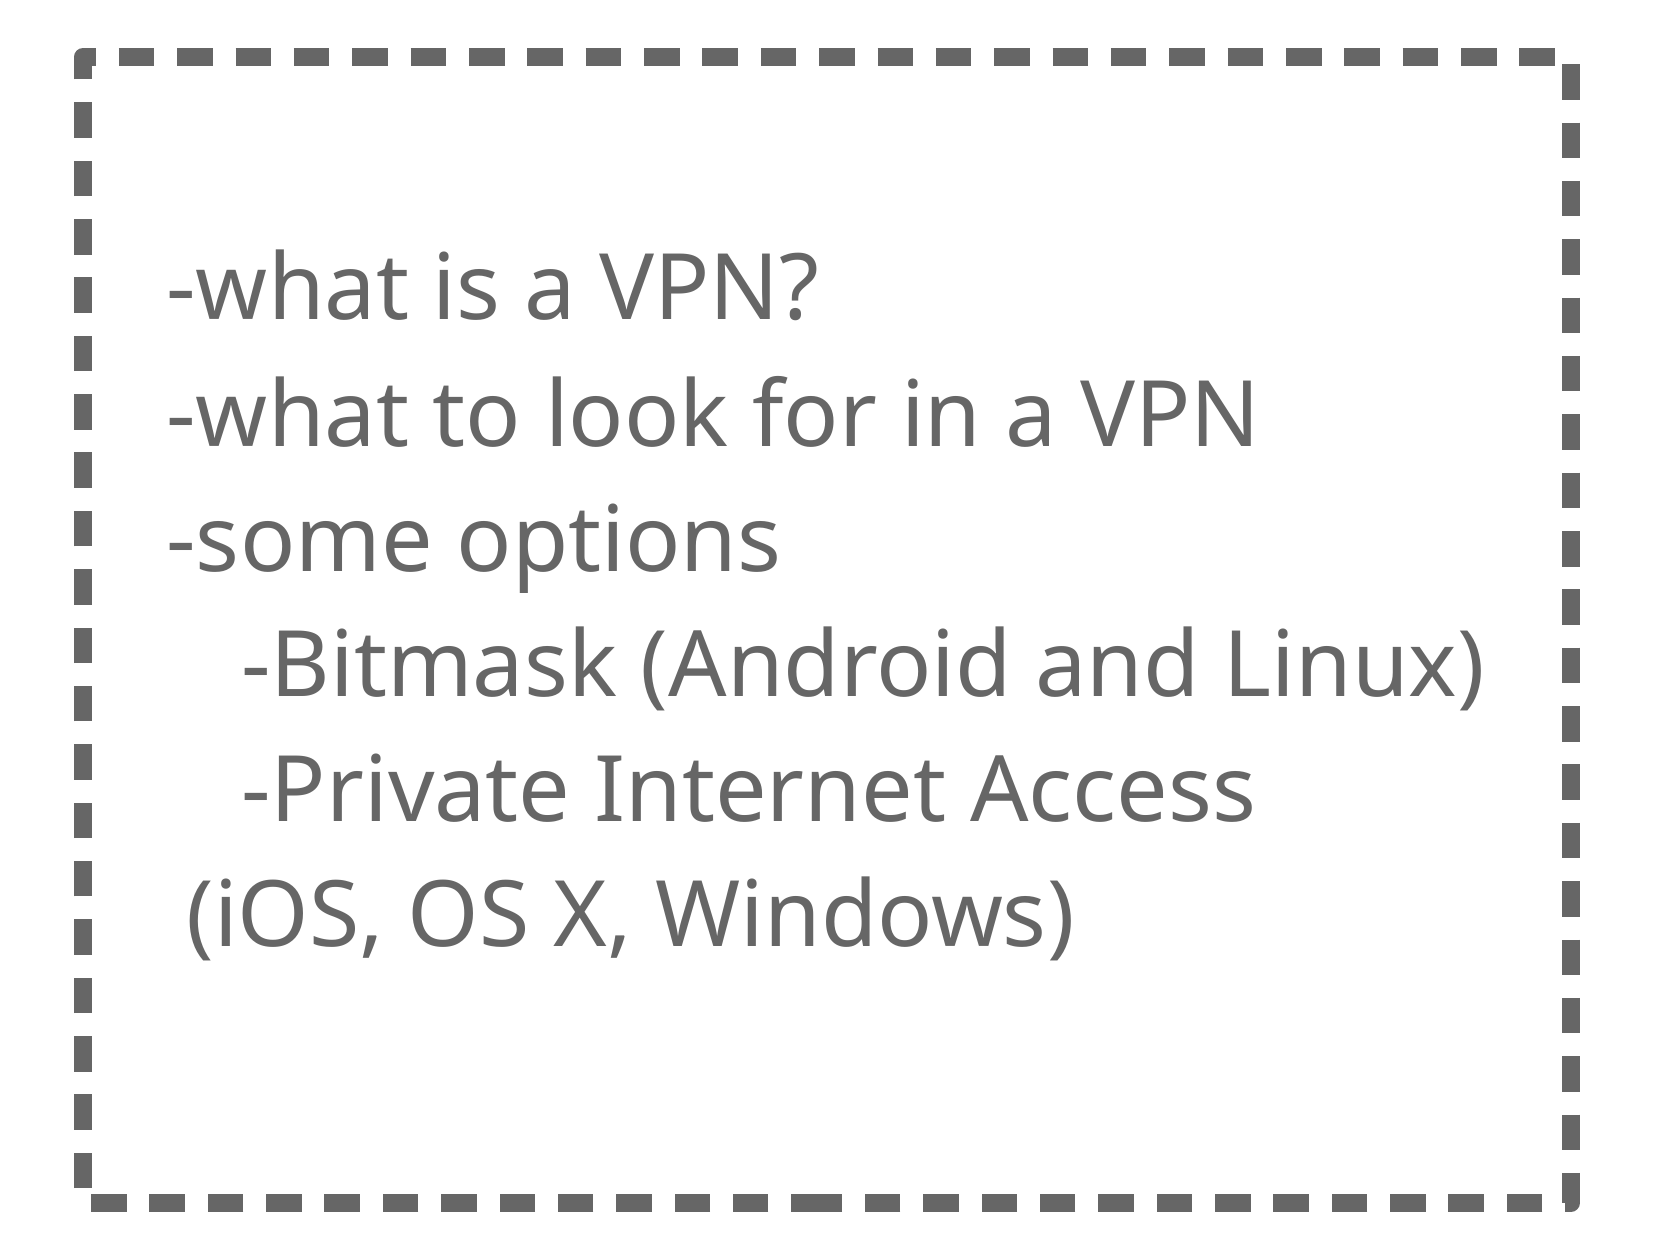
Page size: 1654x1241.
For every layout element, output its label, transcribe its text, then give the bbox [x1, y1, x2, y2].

subtitle -what is a VPN? -what to look for in a VPN -some options -Bitmask (Android and Linux) -Private Internet Access (iOS, OS X, Windows) [82, 57, 1571, 1203]
